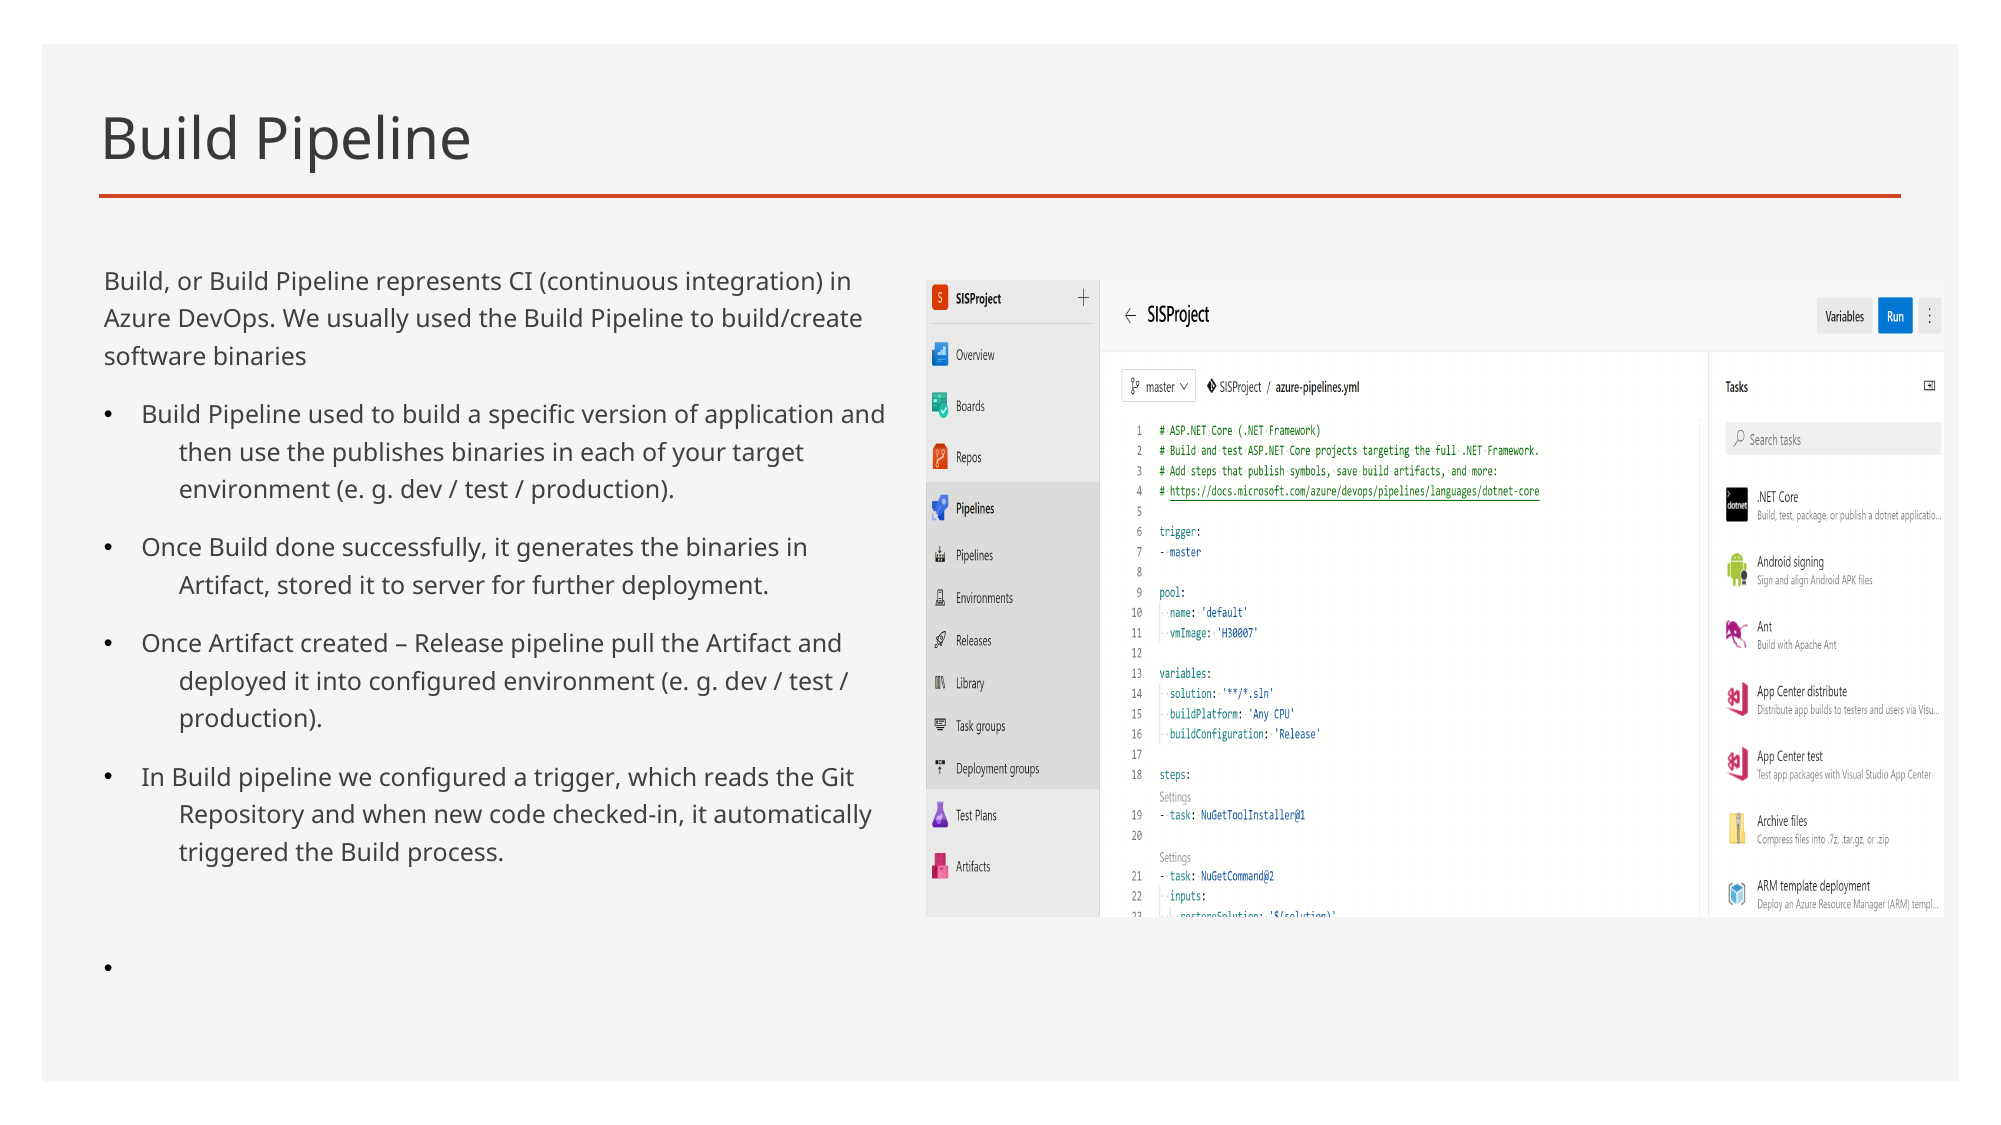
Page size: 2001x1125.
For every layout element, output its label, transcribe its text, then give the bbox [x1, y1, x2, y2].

text_box Build, or Build Pipeline represents CI (continuous integration) in Azure DevOps. We usually used the Build Pipeline to build/create software binaries Build Pipeline used to build a specific version of application and then use the publishes binaries in each of your target environment (e. g. dev / test / production). Once Build done successfully, it generates the binaries in Artifact, stored it to server for further deployment. Once Artifact created – Release pipeline pull the Artifact and deployed it into configured environment (e. g. dev / test / production). In Build pipeline we configured a trigger, which reads the Git Repository and when new code checked-in, it automatically triggered the Build process. [88, 250, 904, 1066]
picture [926, 280, 1944, 917]
title Build Pipeline [85, 73, 1214, 179]
